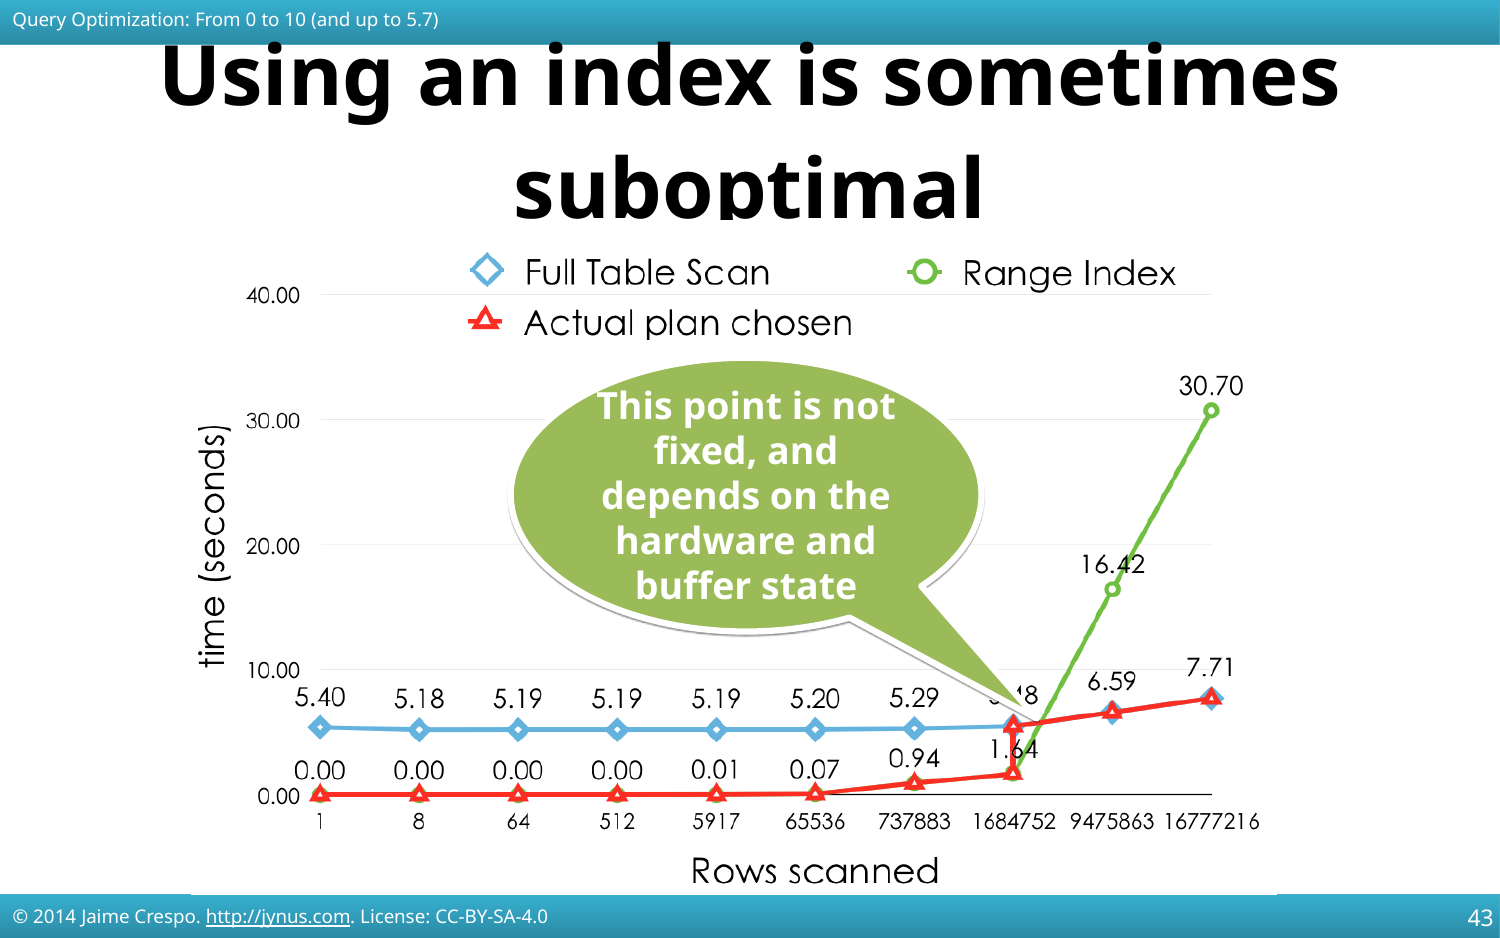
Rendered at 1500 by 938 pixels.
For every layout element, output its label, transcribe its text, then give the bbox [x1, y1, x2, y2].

text_box This point is not fixed, and depends on the hardware and buffer state [510, 357, 1037, 719]
slide_number [1389, 896, 1490, 935]
title Using an index is sometimes suboptimal [75, 36, 1425, 224]
picture [191, 220, 1277, 895]
